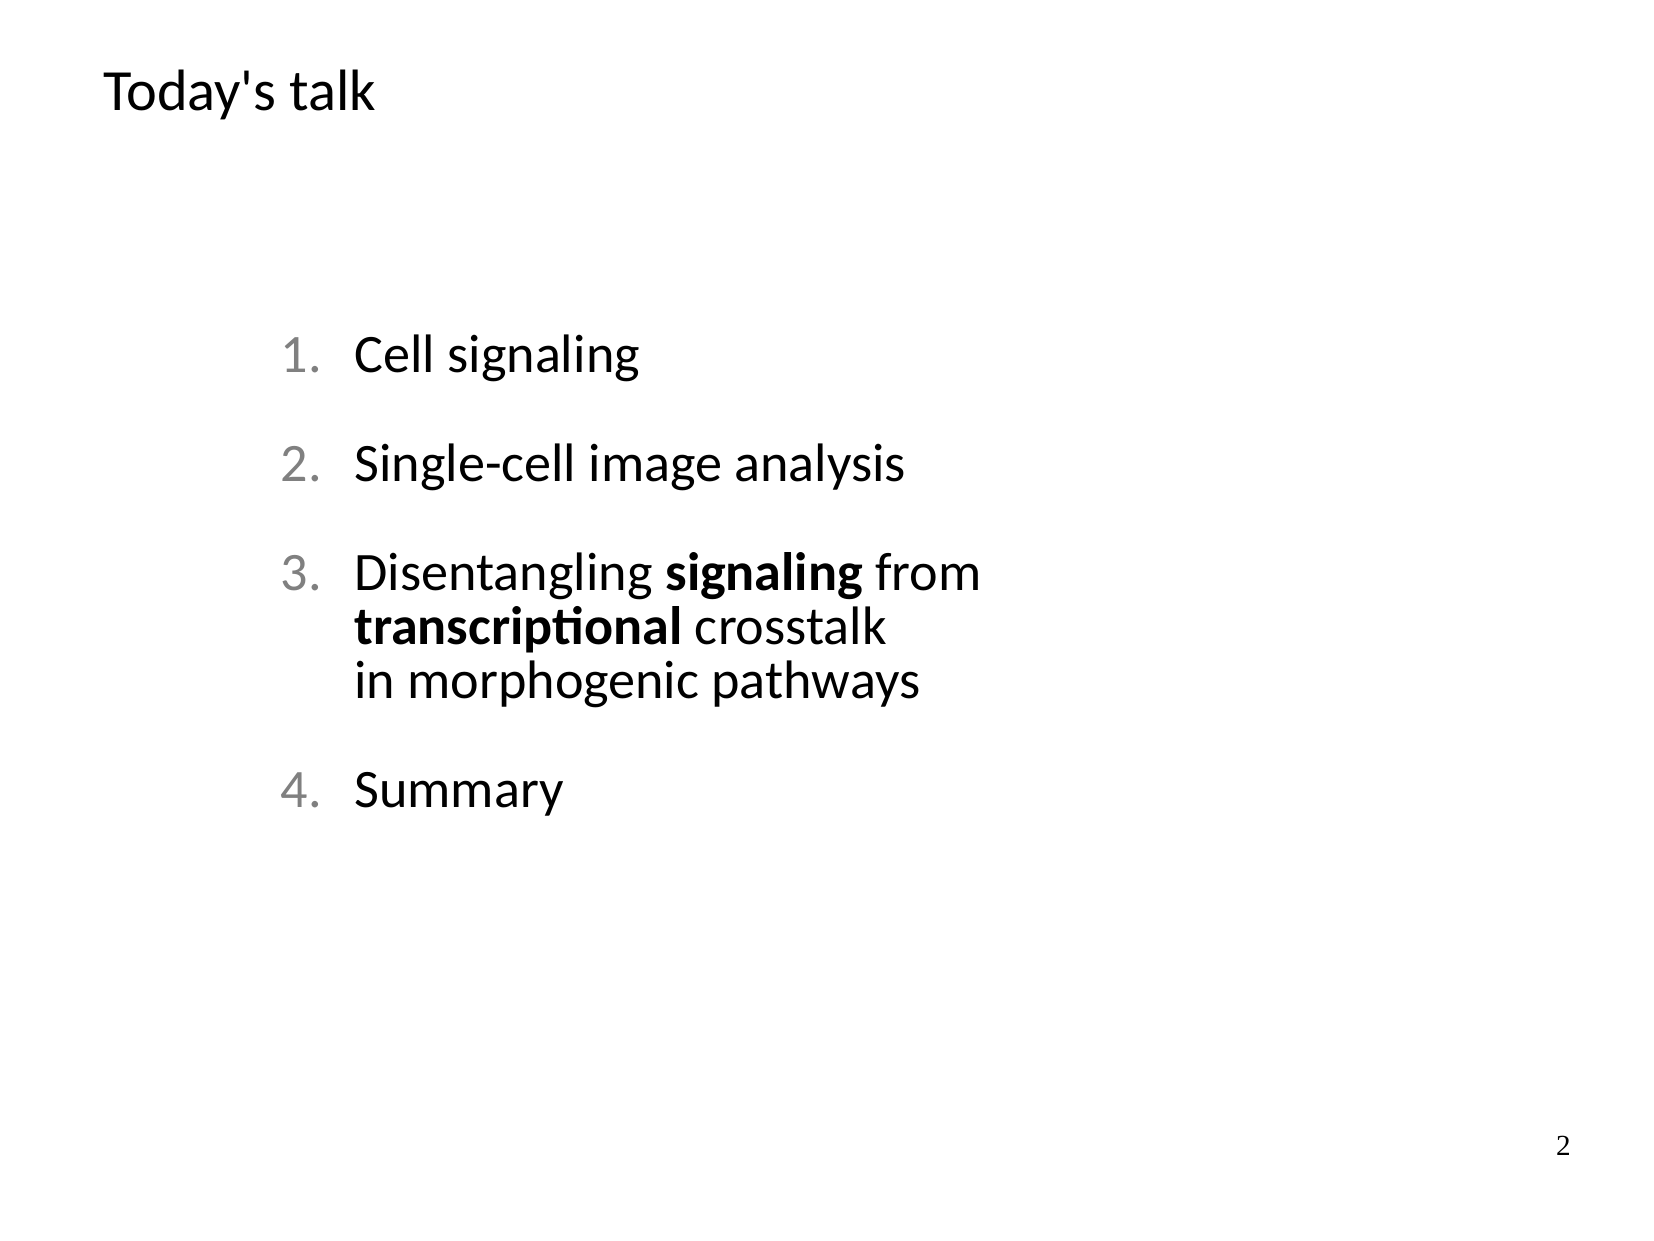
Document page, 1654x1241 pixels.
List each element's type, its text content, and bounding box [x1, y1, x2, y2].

text_box 1. Cell signaling 2. Single-cell image analysis 3. Disentangling signaling from transcriptional crosstalk in morphogenic pathways 4. Summary [265, 324, 1654, 936]
text_box Today's talk [88, 59, 1654, 178]
